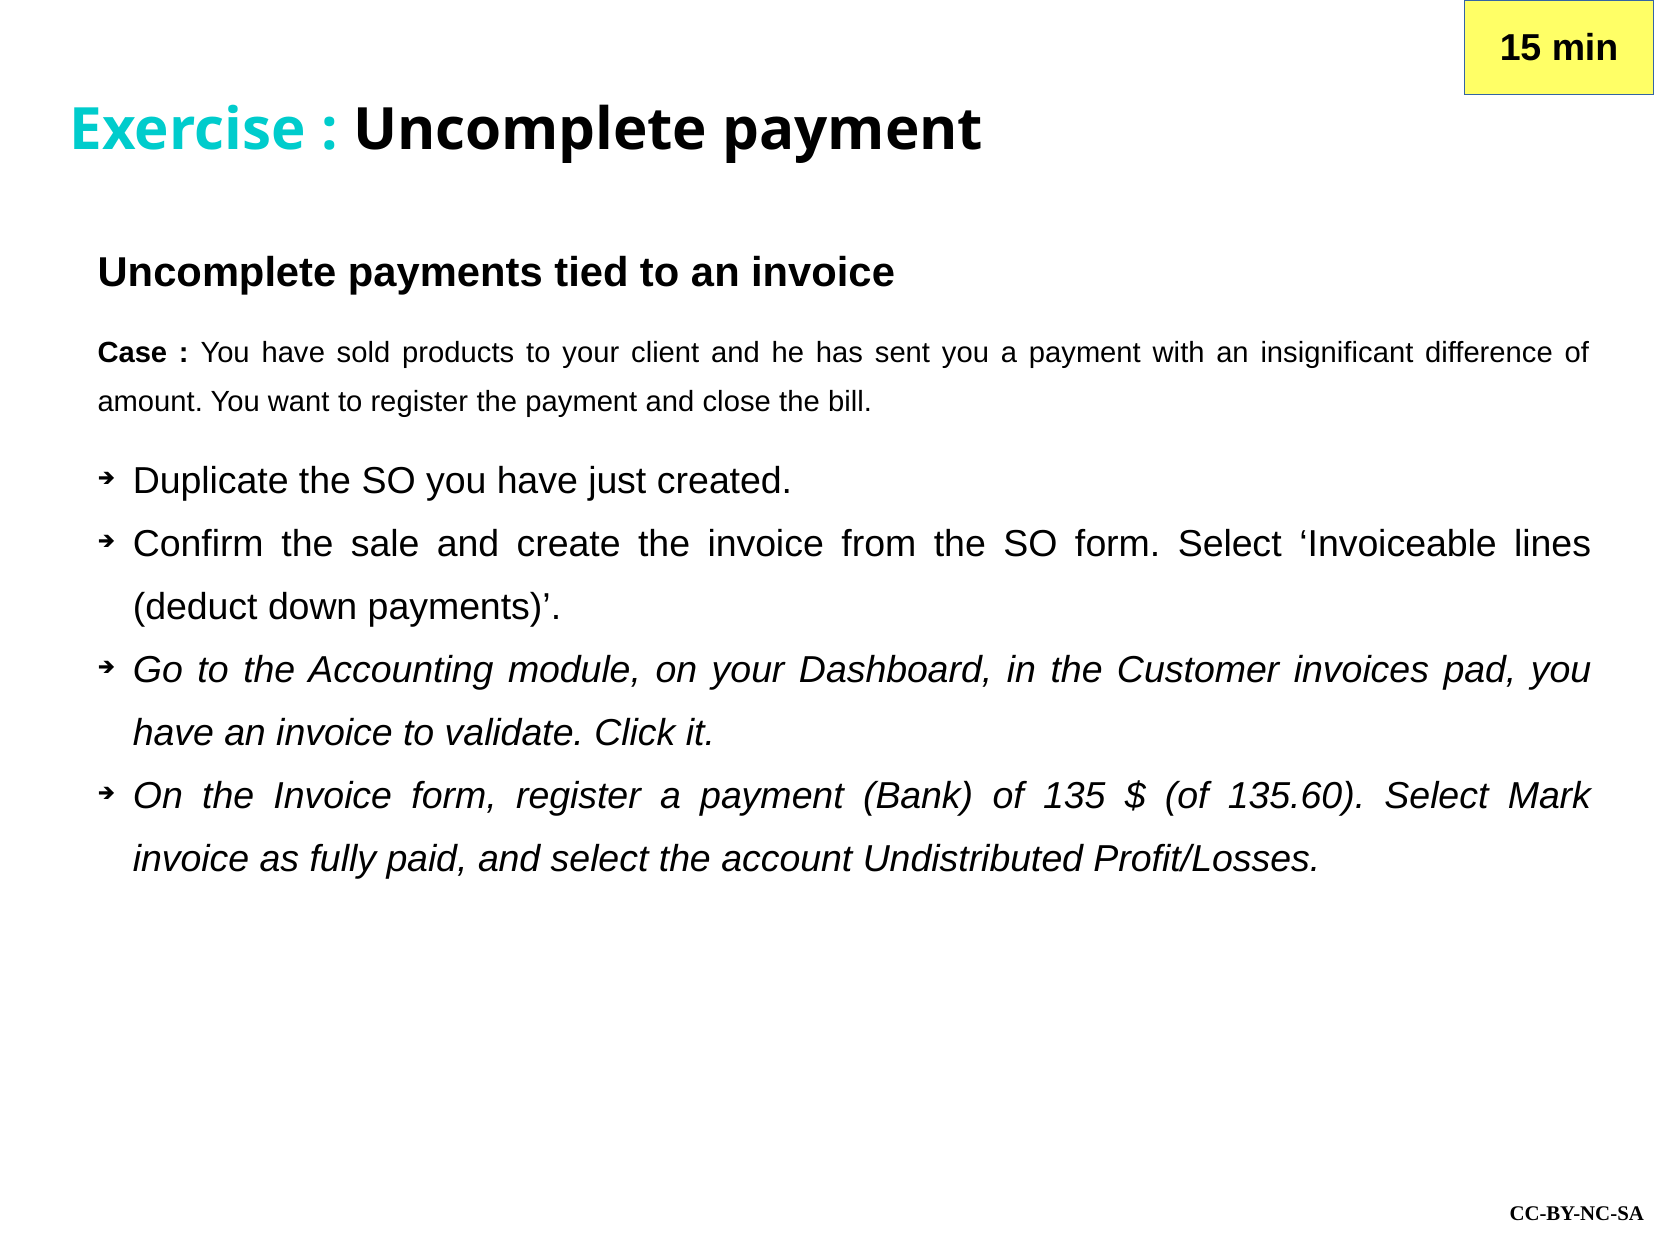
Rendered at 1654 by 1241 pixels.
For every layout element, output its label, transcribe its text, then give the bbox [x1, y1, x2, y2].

title Exercise : Uncomplete payment [70, 23, 1559, 231]
text_box 15 min [1464, 0, 1654, 95]
text_box Uncomplete payments tied to an invoice Case : You have sold products to your client and he has sent you a payment with an insignificant difference of amount. You want to register the payment and close the bill. Duplicate the SO you have just created. Confirm the sale and create the invoice from the SO form. Select ‘Invoiceable lines (deduct down payments)’. Go to the Accounting module, on your Dashboard, in the Customer invoices pad, you have an invoice to validate. Click it. On the Invoice form, register a payment (Bank) of 135 $ (of 135.60). Select Mark invoice as fully paid, and select the account Undistributed Profit/Losses. [82, 217, 1607, 1191]
